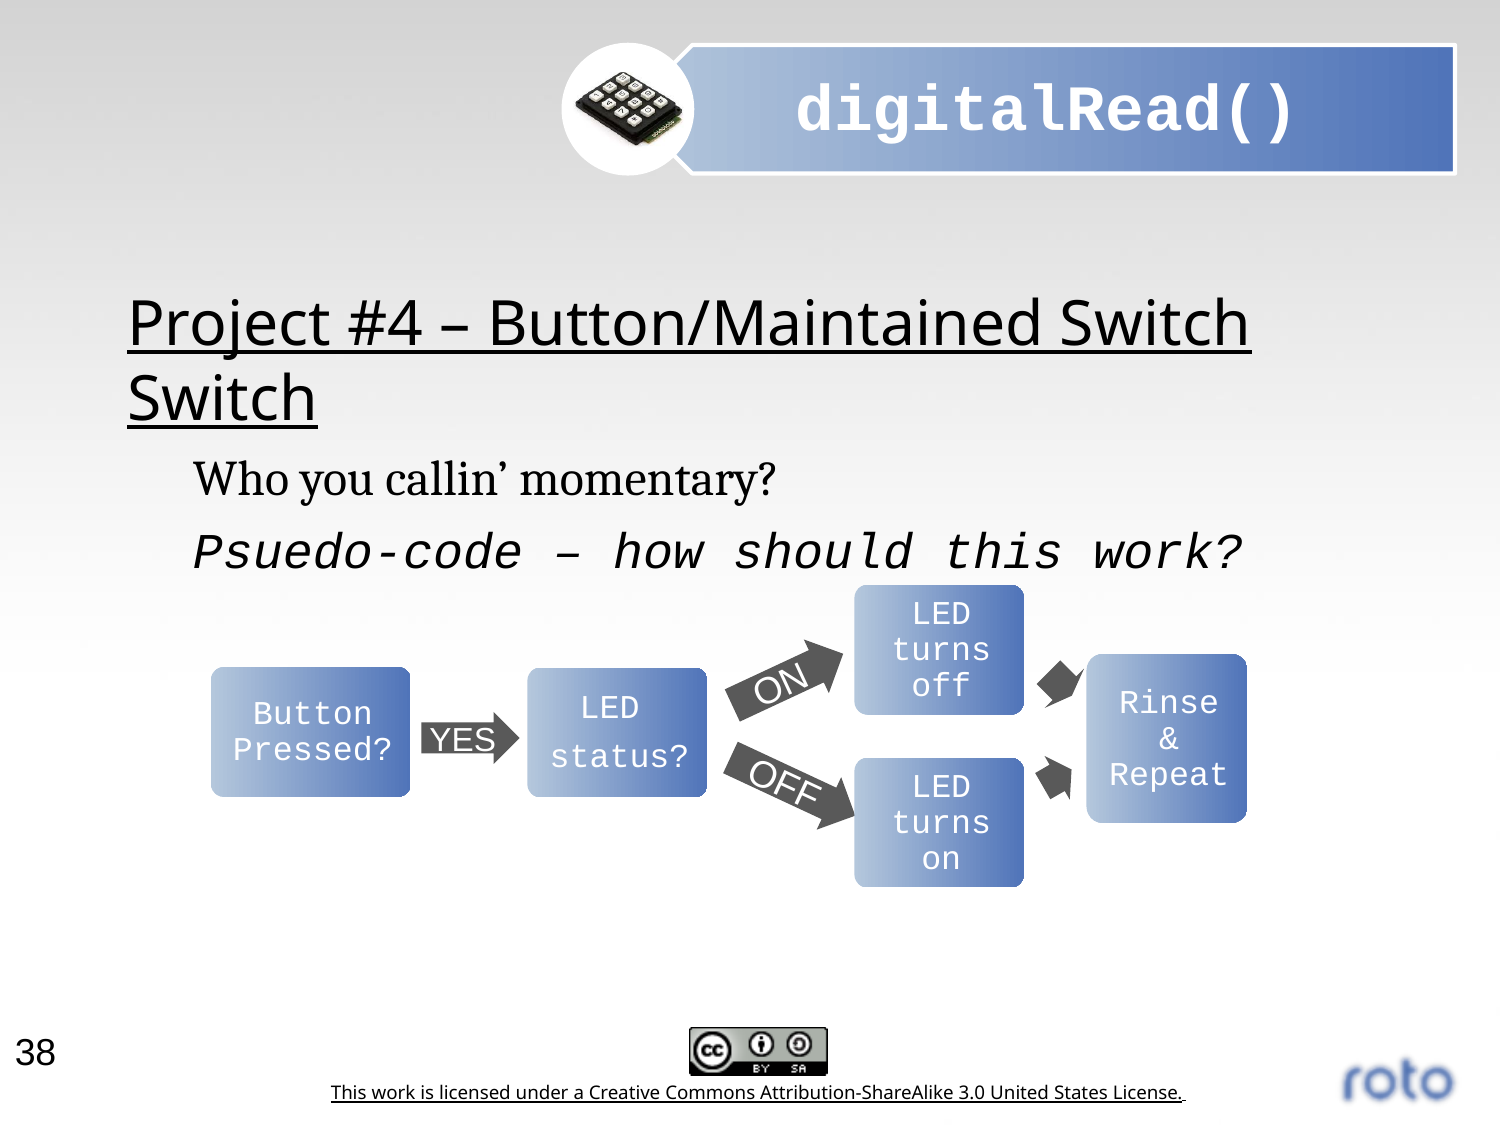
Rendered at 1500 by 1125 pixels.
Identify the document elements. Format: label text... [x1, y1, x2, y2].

text_box LED status? [527, 667, 708, 798]
text_box [563, 44, 693, 174]
text_box Button Pressed? [210, 667, 411, 797]
text_box OFF [723, 741, 854, 830]
text_box digitalRead() [673, 45, 1456, 174]
text_box YES [421, 711, 520, 764]
text_box [1035, 755, 1072, 800]
text_box Rinse & Repeat [1086, 654, 1248, 823]
text_box LED turns on [854, 757, 1024, 888]
picture [0, 0, 1500, 1125]
text_box ON [724, 639, 844, 722]
text_box LED turns off [854, 584, 1024, 715]
text_box [1036, 660, 1085, 708]
list Project #4 – Button/Maintained Switch Switch Who you callin’ momentary? Psuedo-code – how should this work? [112, 274, 1388, 1000]
